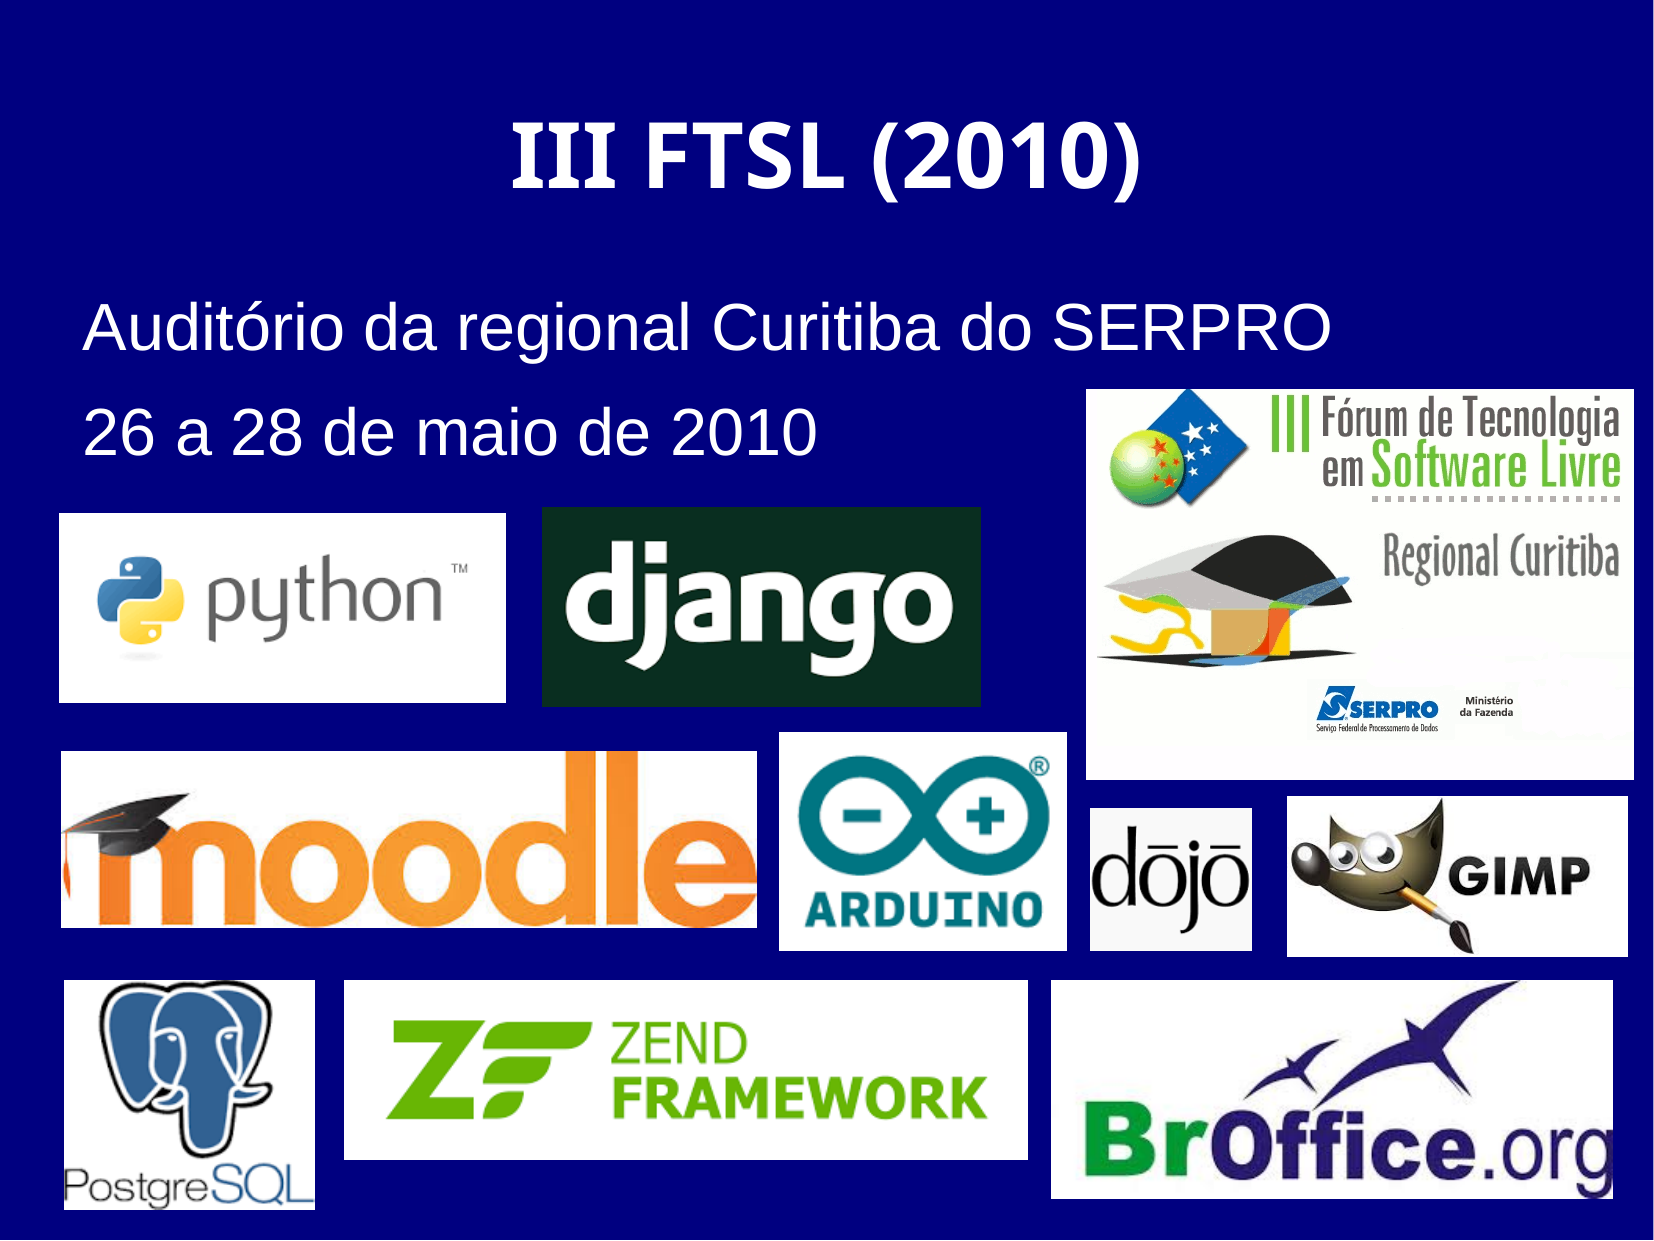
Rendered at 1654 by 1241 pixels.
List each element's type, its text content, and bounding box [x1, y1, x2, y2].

picture [1086, 389, 1634, 780]
picture [1287, 796, 1628, 957]
picture [59, 513, 506, 703]
picture [542, 507, 981, 707]
picture [61, 751, 757, 928]
picture [1051, 980, 1613, 1199]
picture [779, 732, 1067, 951]
picture [64, 980, 315, 1210]
picture [344, 980, 1028, 1160]
list Auditório da regional Curitiba do SERPRO 26 a 28 de maio de 2010 [82, 290, 1571, 1010]
picture [1090, 808, 1252, 951]
title III FTSL (2010) [82, 49, 1571, 257]
